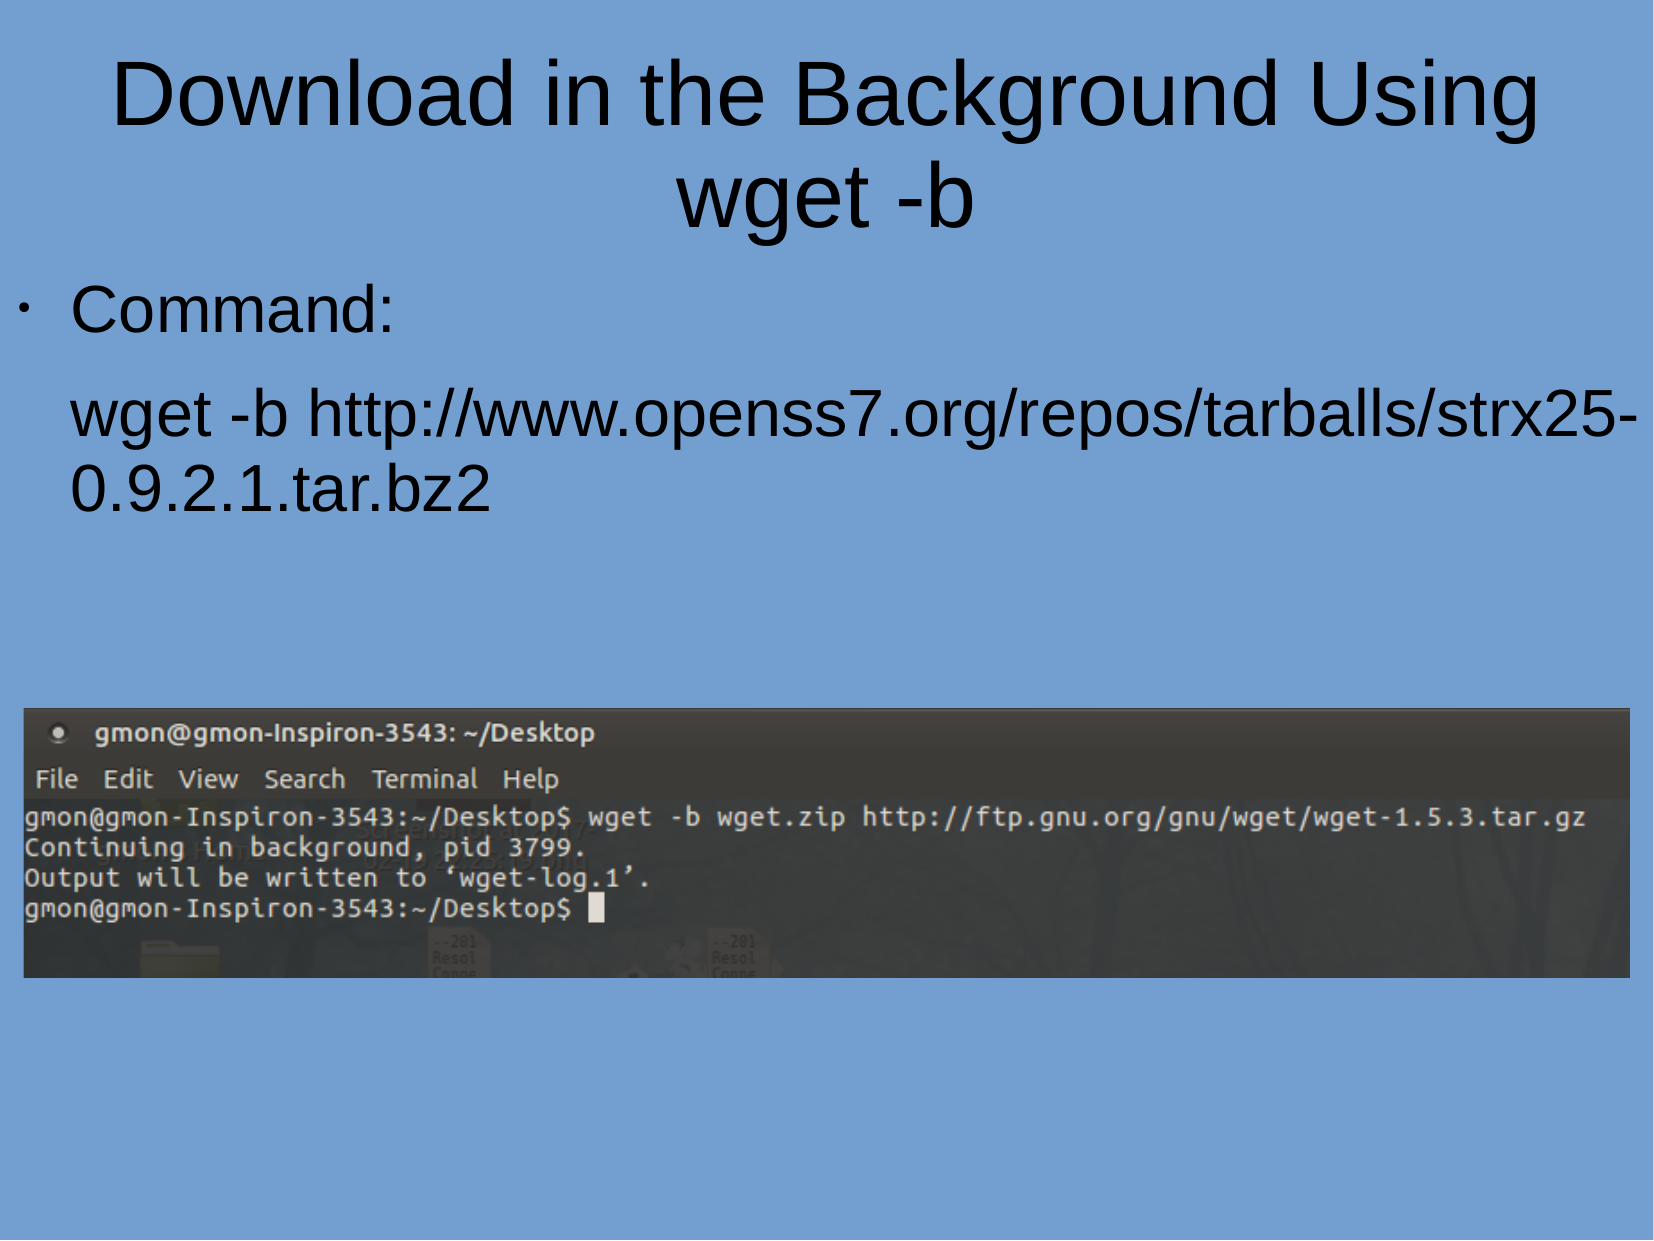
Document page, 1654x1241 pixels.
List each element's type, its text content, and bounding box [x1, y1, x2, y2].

list Command: wget -b http://www.openss7.org/repos/tarballs/strx25-0.9.2.1.tar.bz2 [0, 271, 1642, 991]
picture [23, 708, 1630, 978]
title Download in the Background Using wget -b [82, 40, 1571, 249]
